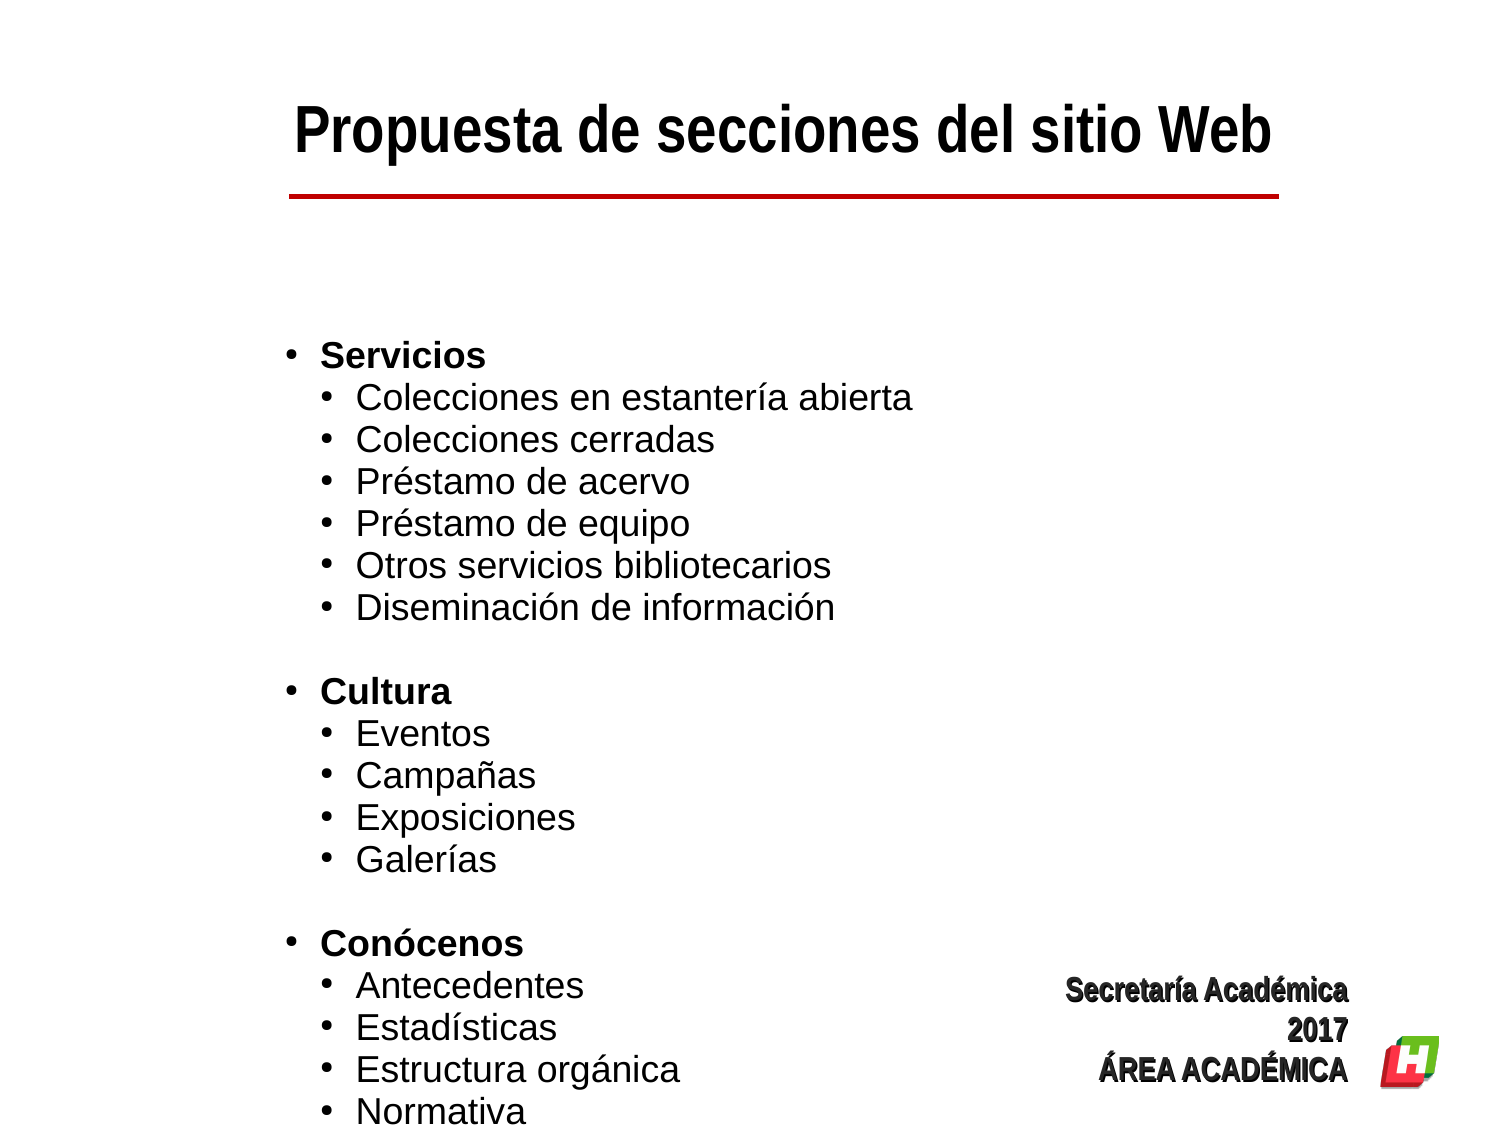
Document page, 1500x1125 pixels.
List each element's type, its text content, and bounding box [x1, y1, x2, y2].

text_box Propuesta de secciones del sitio Web [279, 78, 1290, 175]
text_box Secretaría Académica 2017 ÁREA ACADÉMICA [1050, 960, 1377, 1097]
text_box Servicios Colecciones en estantería abierta Colecciones cerradas Préstamo de acervo Préstamo de equipo Otros servicios bibliotecarios Diseminación de información Cultura Eventos Campañas Exposiciones Galerías Conócenos Antecedentes Estadísticas Estructura orgánica Normativa Directorio [270, 285, 928, 1036]
picture [1380, 1036, 1439, 1087]
